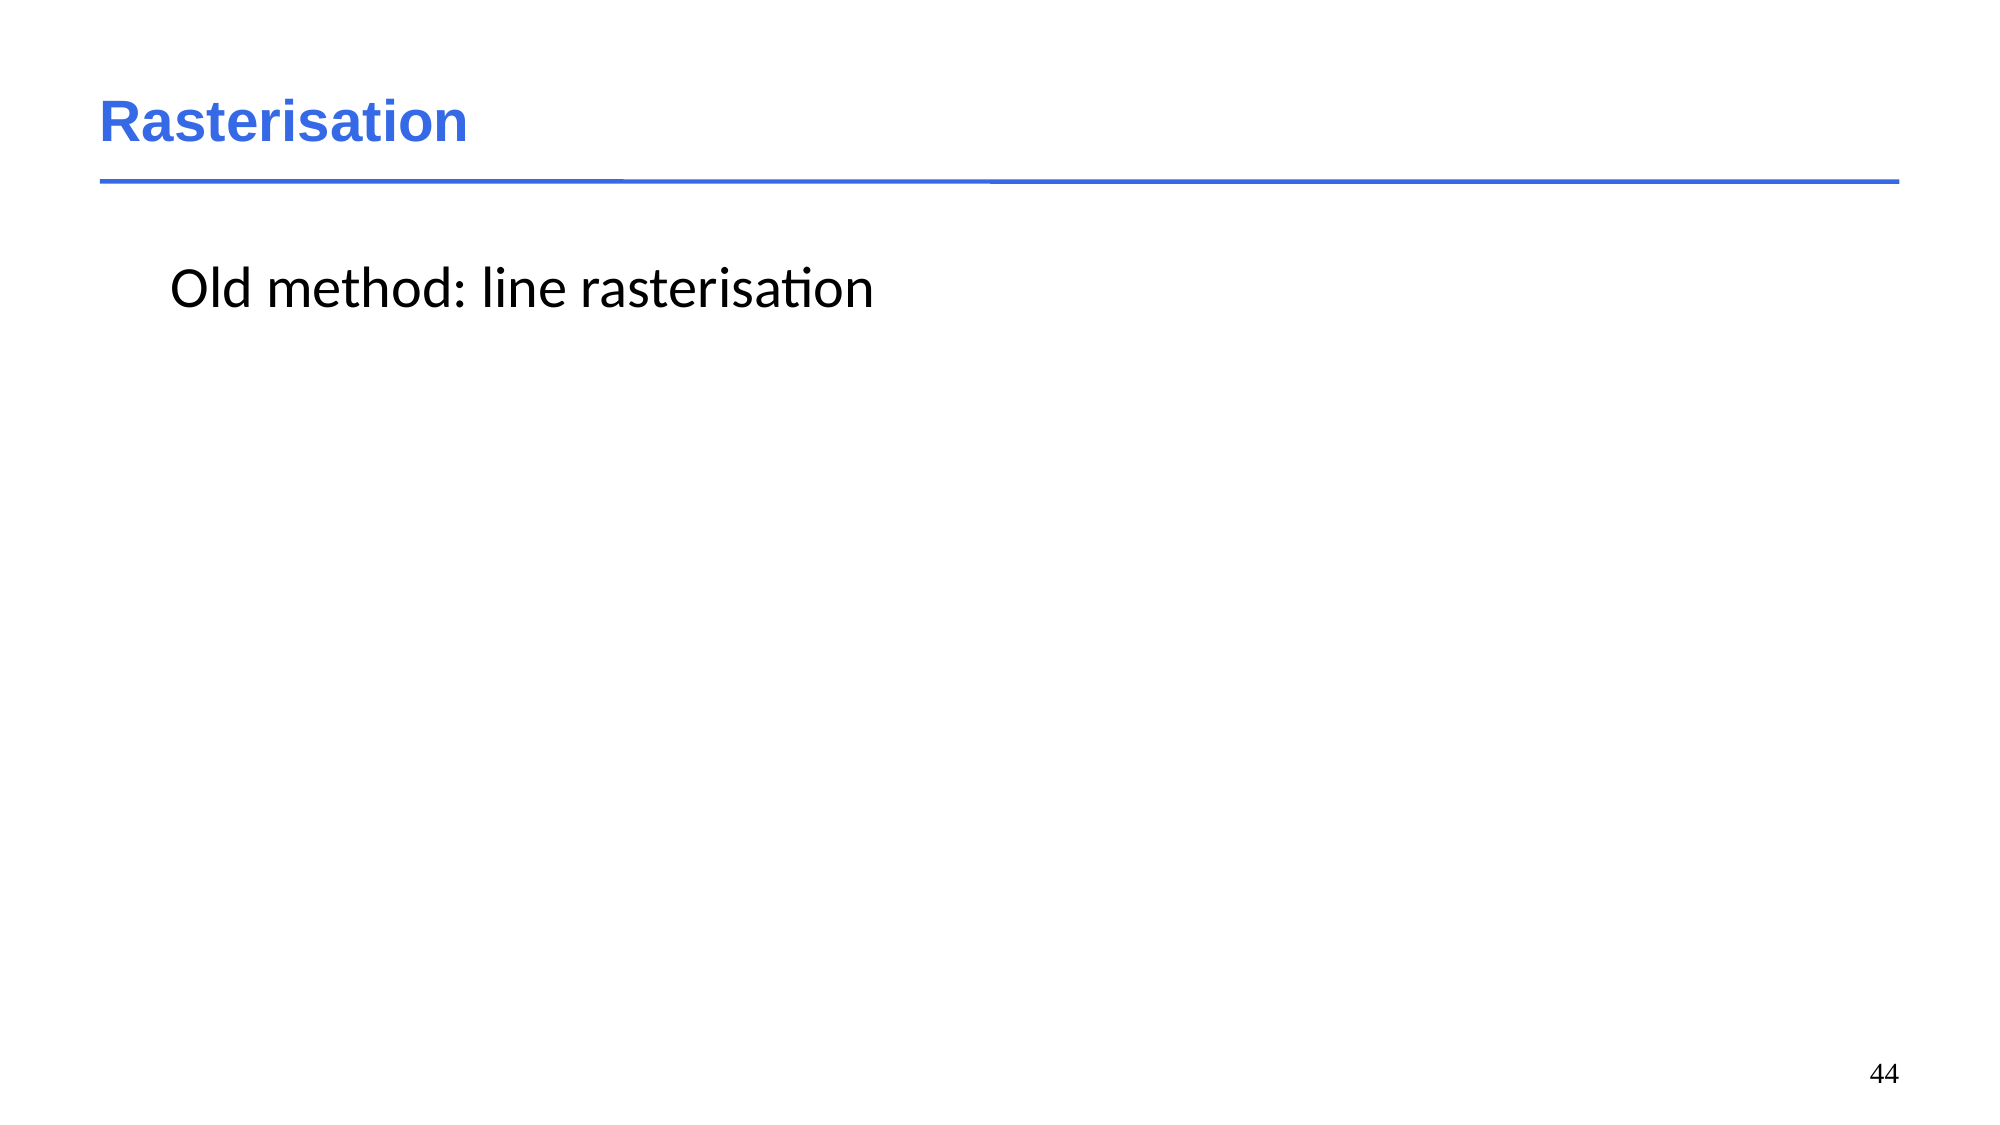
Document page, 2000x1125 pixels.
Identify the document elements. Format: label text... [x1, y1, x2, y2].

list Old method: line rasterisation [100, 263, 1900, 976]
title Rasterisation [99, 27, 1900, 215]
